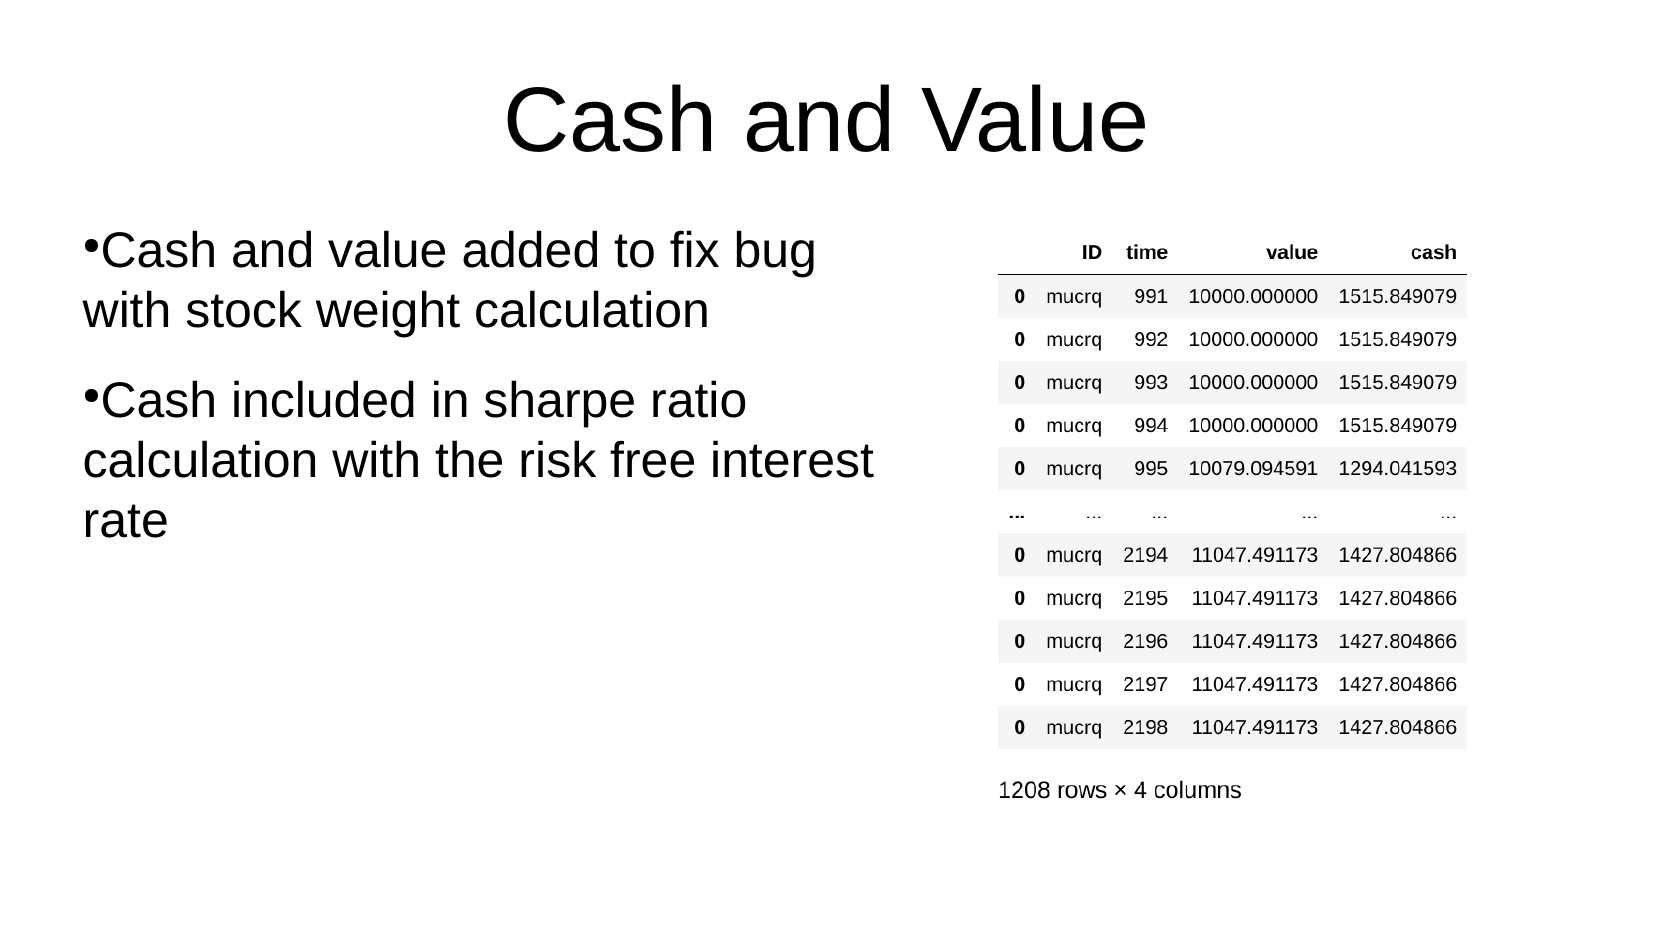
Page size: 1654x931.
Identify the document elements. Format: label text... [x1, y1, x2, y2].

picture [974, 220, 1489, 815]
list Cash and value added to fix bug with stock weight calculation Cash included in sharpe ratio calculation with the risk free interest rate [82, 217, 898, 758]
title Cash and Value [82, 37, 1571, 193]
